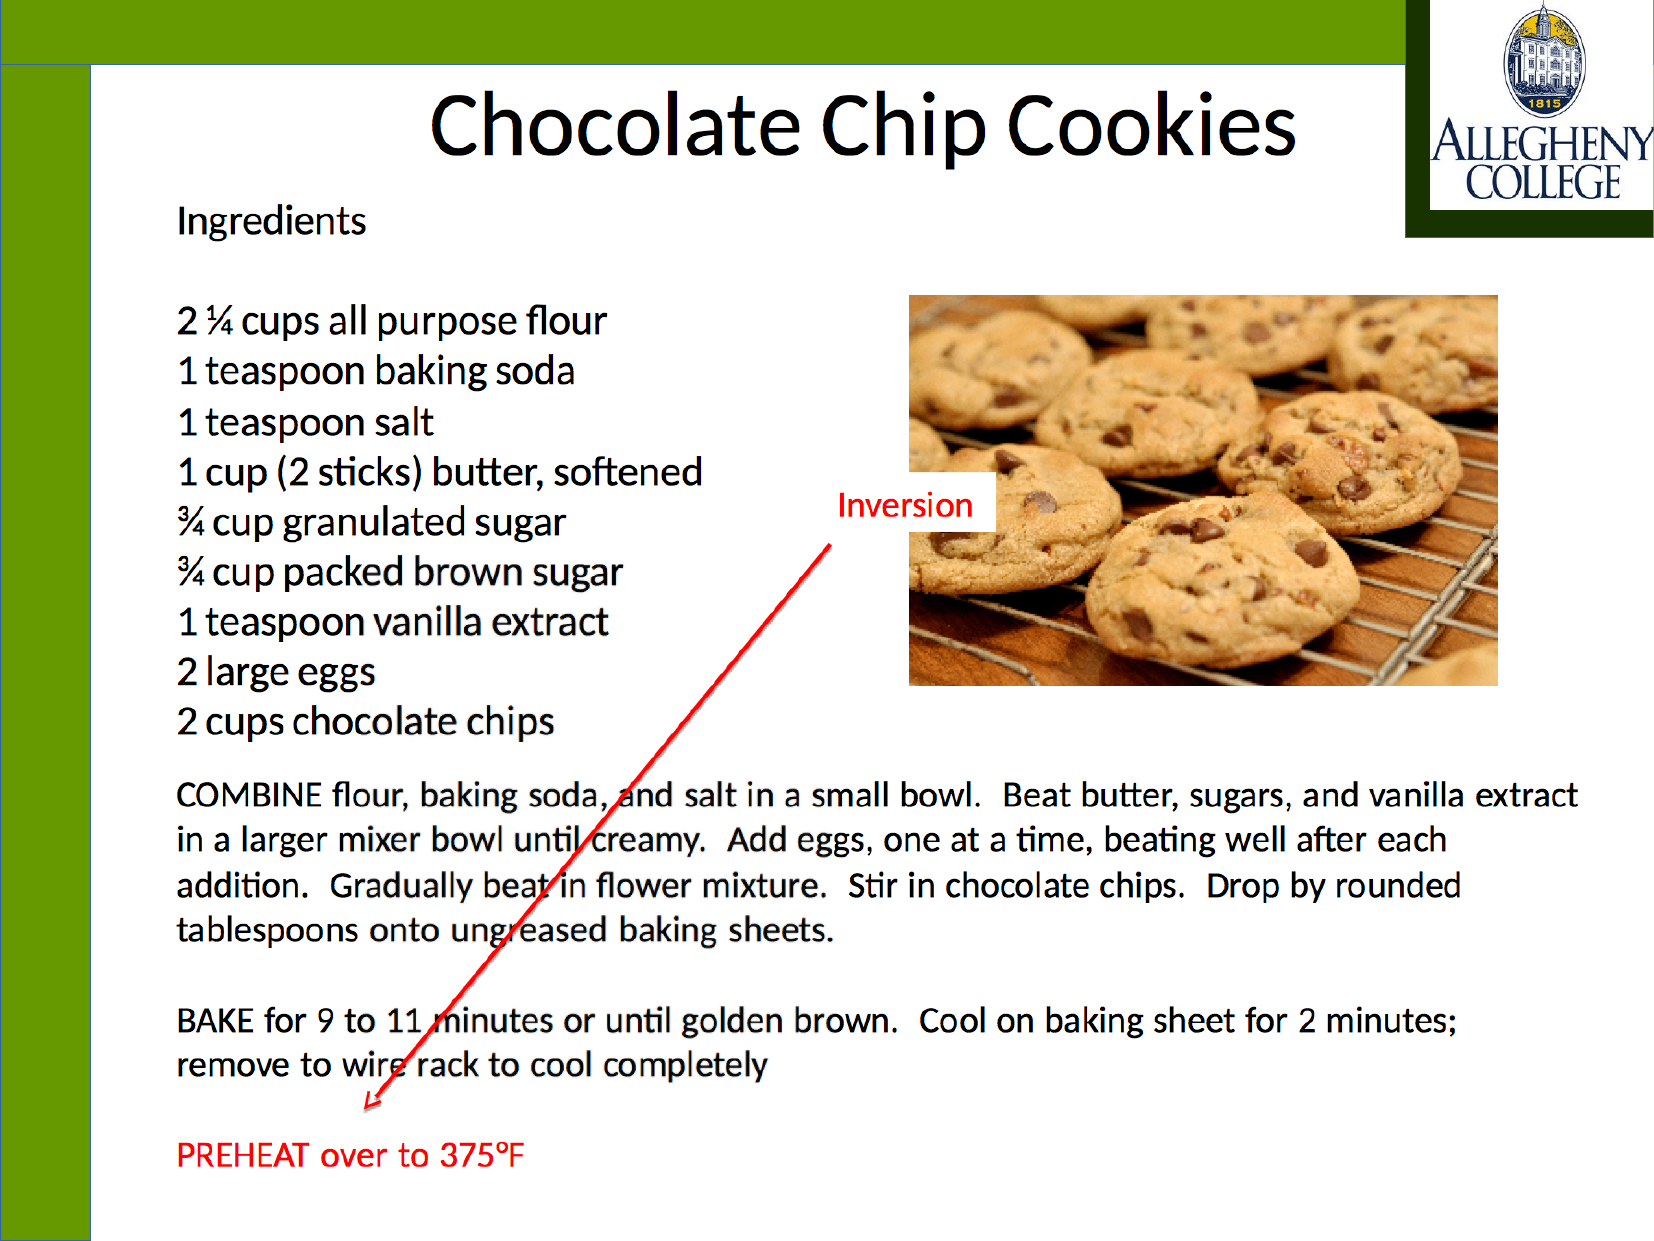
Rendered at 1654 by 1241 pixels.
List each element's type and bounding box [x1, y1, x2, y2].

text_box [0, 0, 1654, 1241]
picture [1430, 0, 1654, 210]
picture [128, 71, 1601, 1179]
